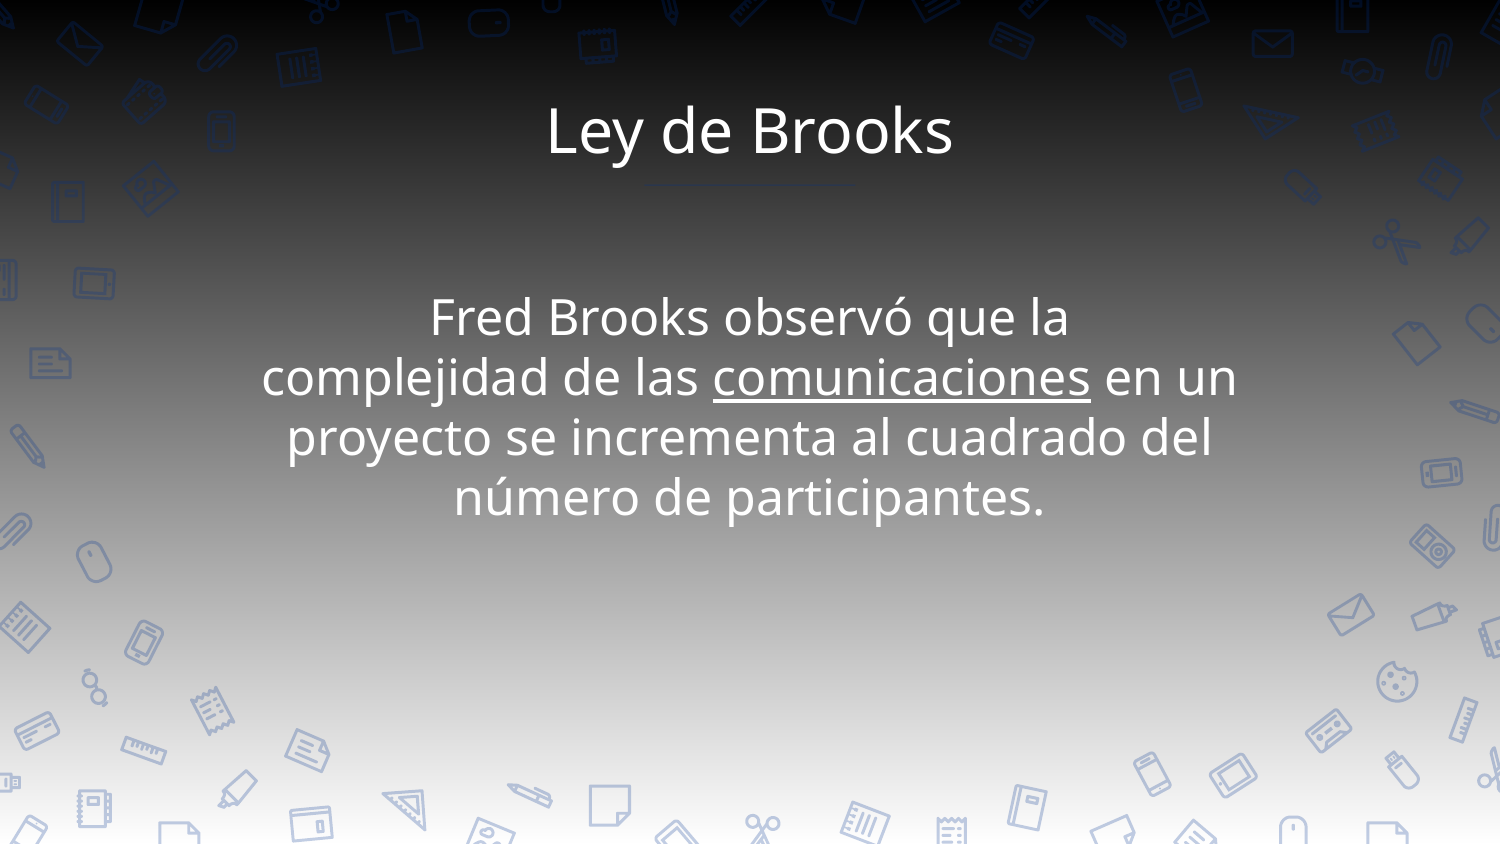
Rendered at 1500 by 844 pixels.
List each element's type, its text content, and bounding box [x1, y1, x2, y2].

title Ley de Brooks [182, 58, 1318, 182]
list Fred Brooks observó que la complejidad de las comunicaciones en un proyecto se incrementa al cuadrado del número de participantes. [182, 270, 1318, 522]
